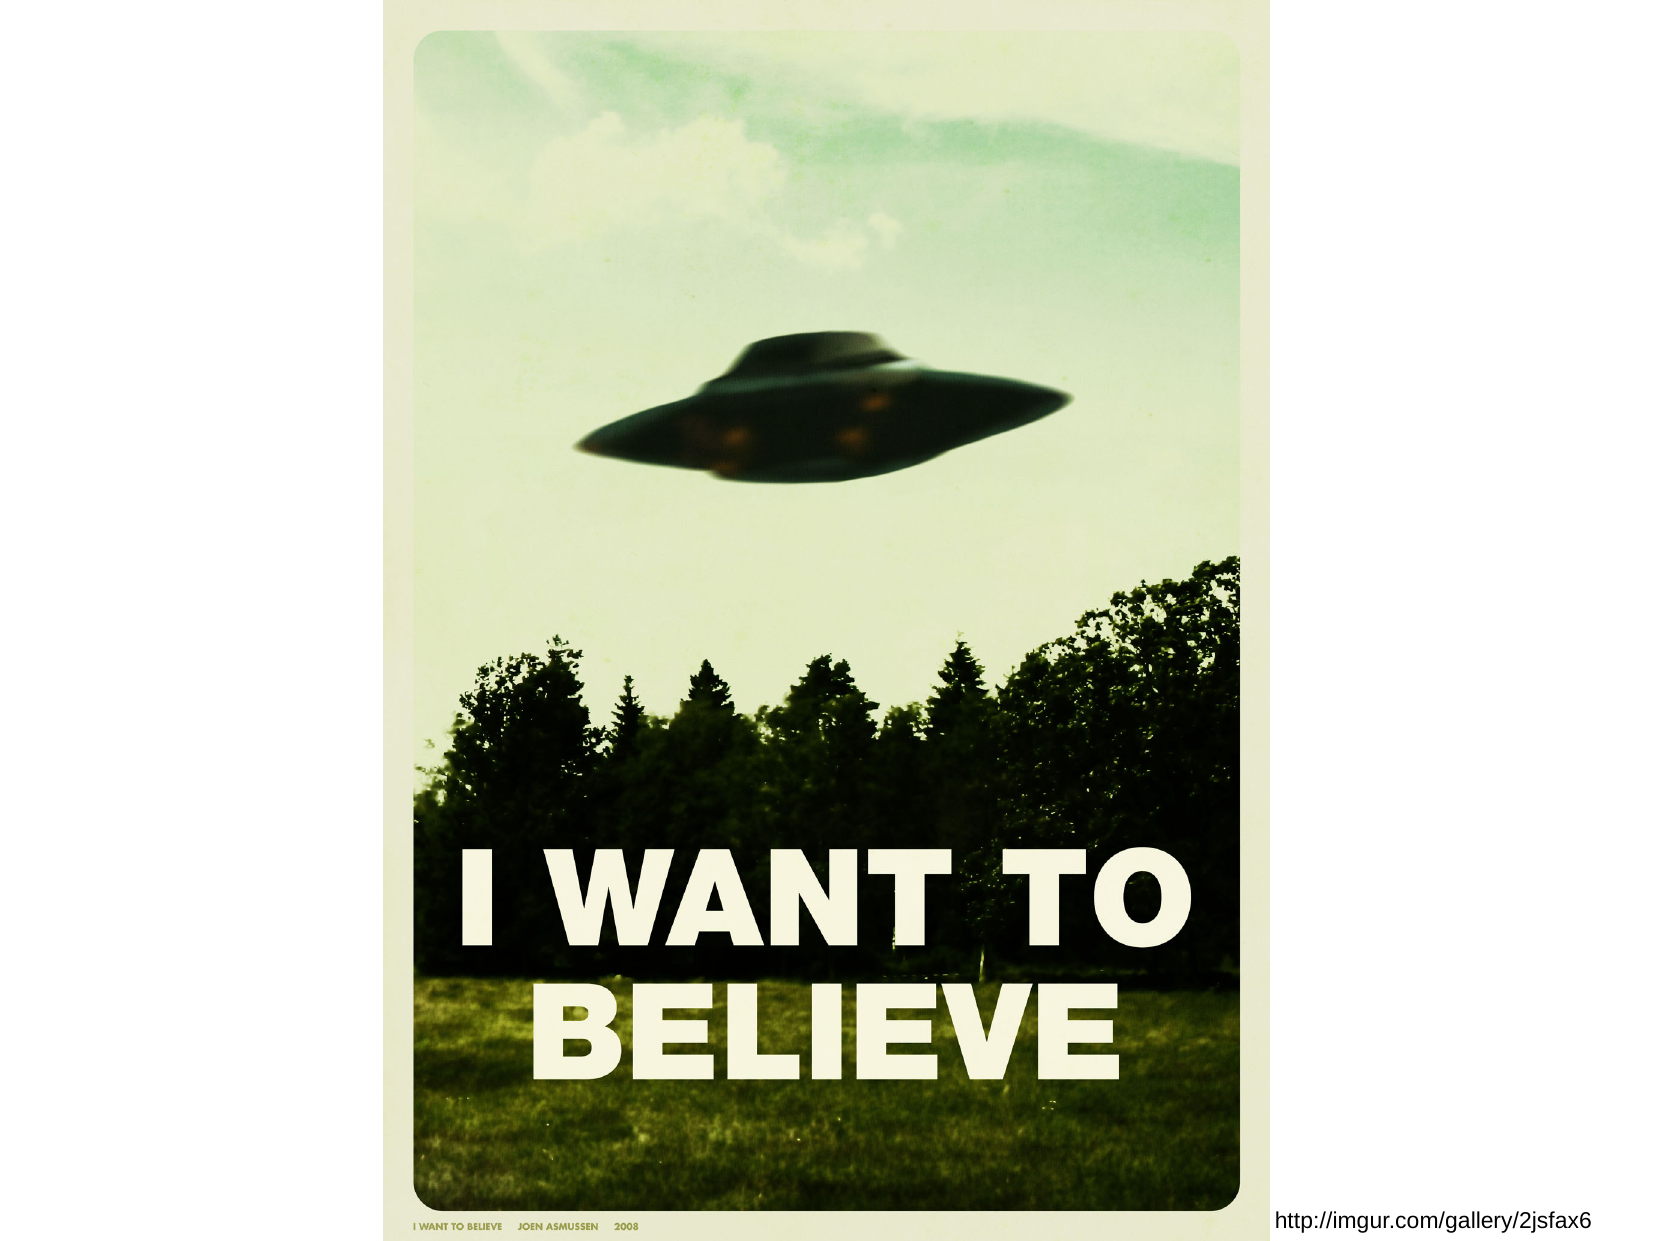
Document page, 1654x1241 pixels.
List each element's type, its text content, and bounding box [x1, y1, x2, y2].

picture [383, 0, 1270, 1241]
text_box http://imgur.com/gallery/2jsfax6 [1260, 1200, 1654, 1241]
